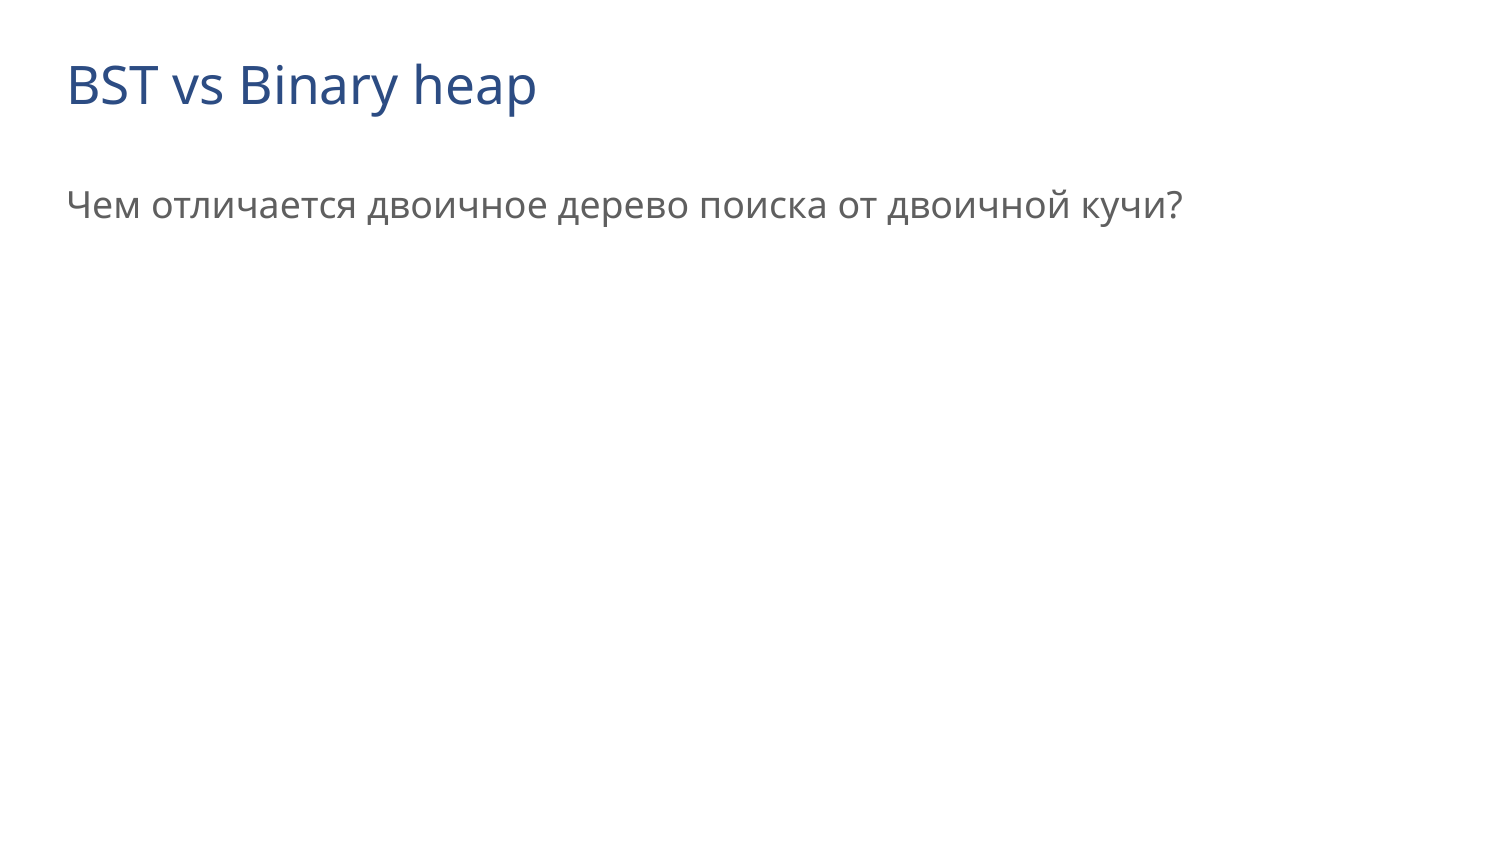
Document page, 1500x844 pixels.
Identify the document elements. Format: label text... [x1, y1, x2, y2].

title BST vs Binary heap [51, 36, 1449, 131]
list Чем отличается двоичное дерево поиска от двоичной кучи? [51, 159, 1449, 815]
